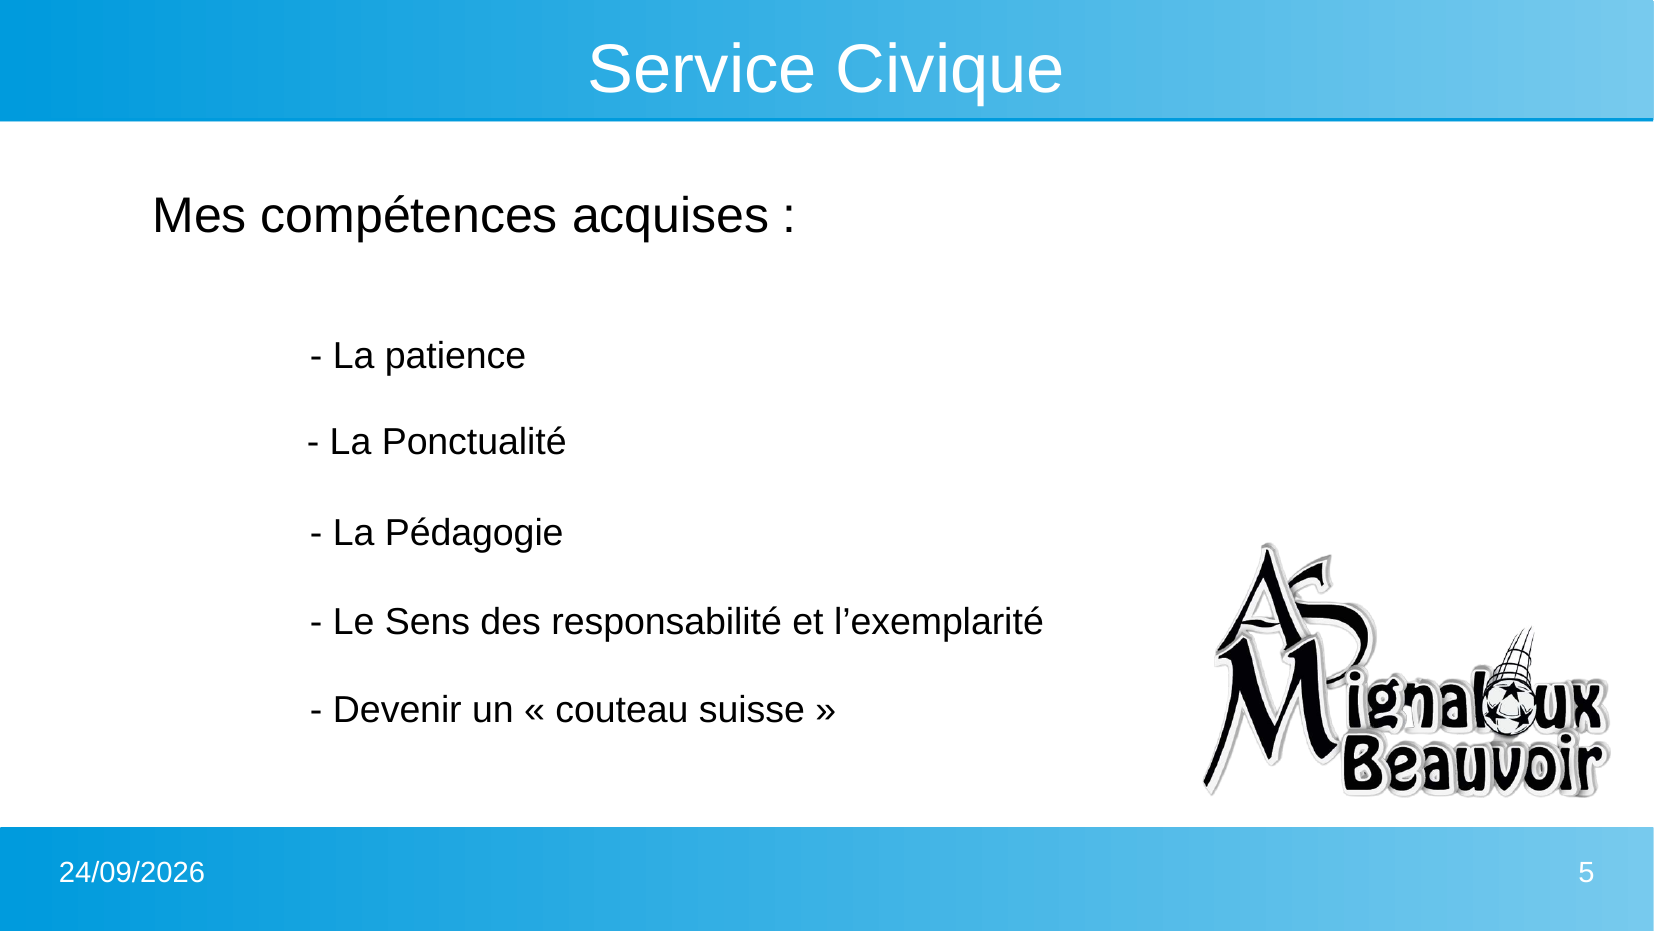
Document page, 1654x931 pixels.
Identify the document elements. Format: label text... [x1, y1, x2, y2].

text_box - Devenir un « couteau suisse » [295, 681, 1004, 739]
text_box Mes compétences acquises : [137, 179, 1359, 237]
picture [1189, 531, 1625, 812]
text_box - La patience [295, 327, 680, 384]
text_box - Le Sens des responsabilité et l’exemplarité [295, 592, 1093, 650]
text_box - La Pédagogie [295, 504, 680, 562]
title Service Civique [59, 29, 1595, 108]
text_box - La Ponctualité [292, 413, 650, 471]
